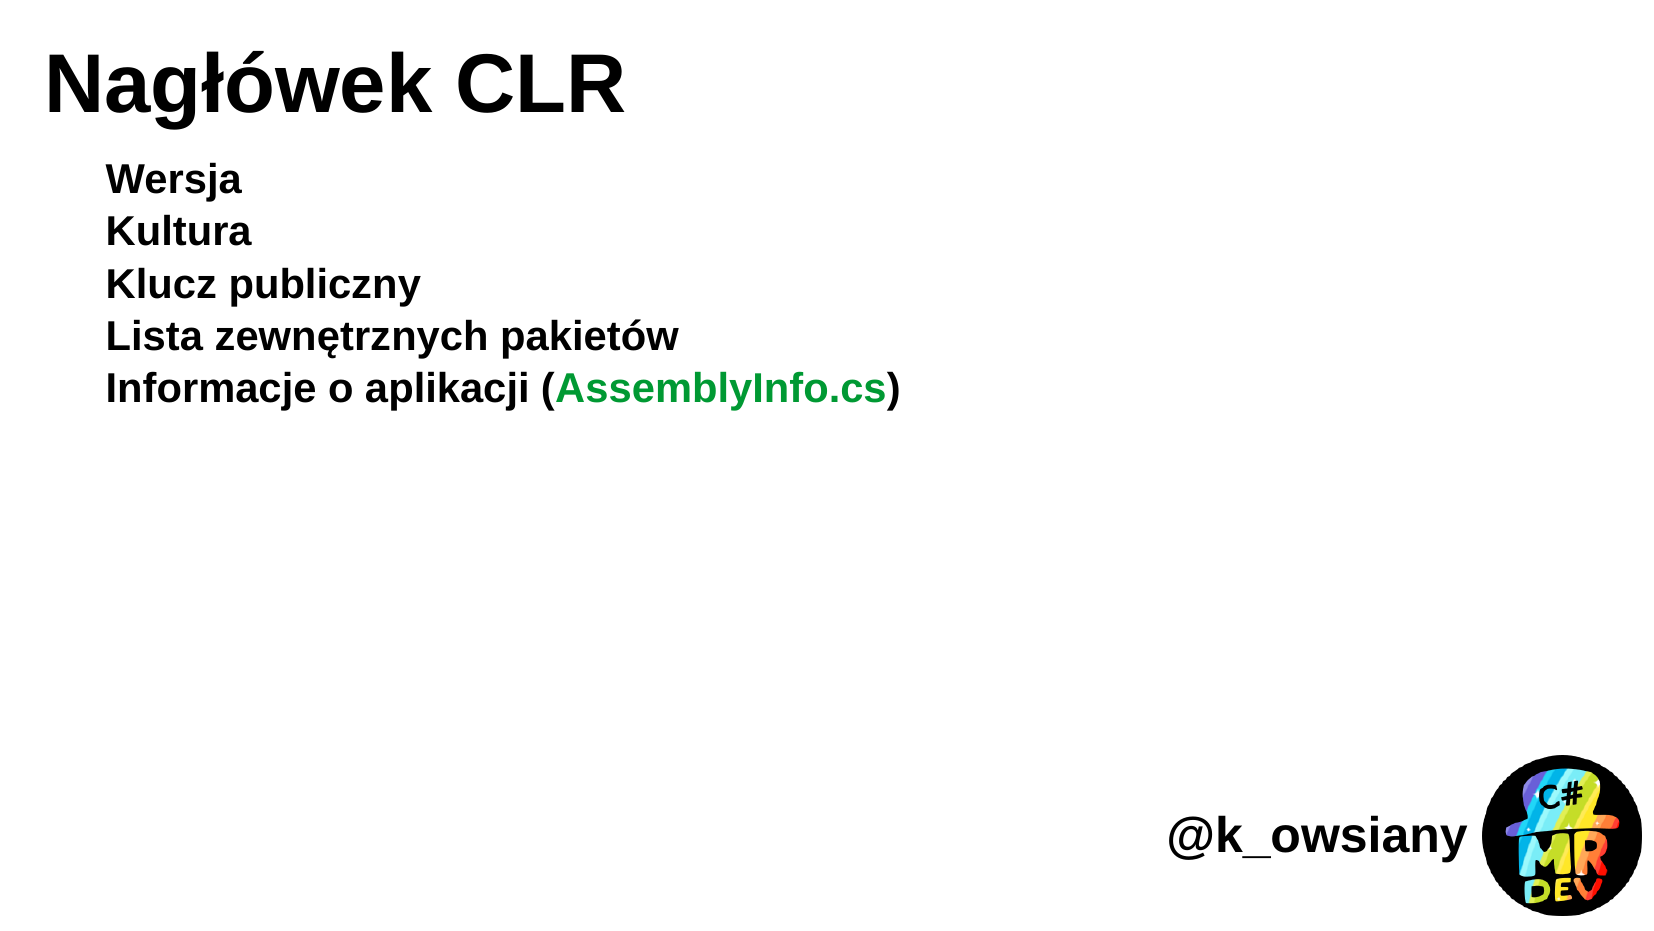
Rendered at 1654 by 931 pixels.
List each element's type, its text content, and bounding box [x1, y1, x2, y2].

text_box Nagłówek CLR [29, 29, 1495, 138]
text_box Wersja Kultura Klucz publiczny Lista zewnętrznych pakietów Informacje o aplikacji (AssemblyInfo.cs) [90, 148, 1034, 420]
picture [1482, 755, 1642, 916]
